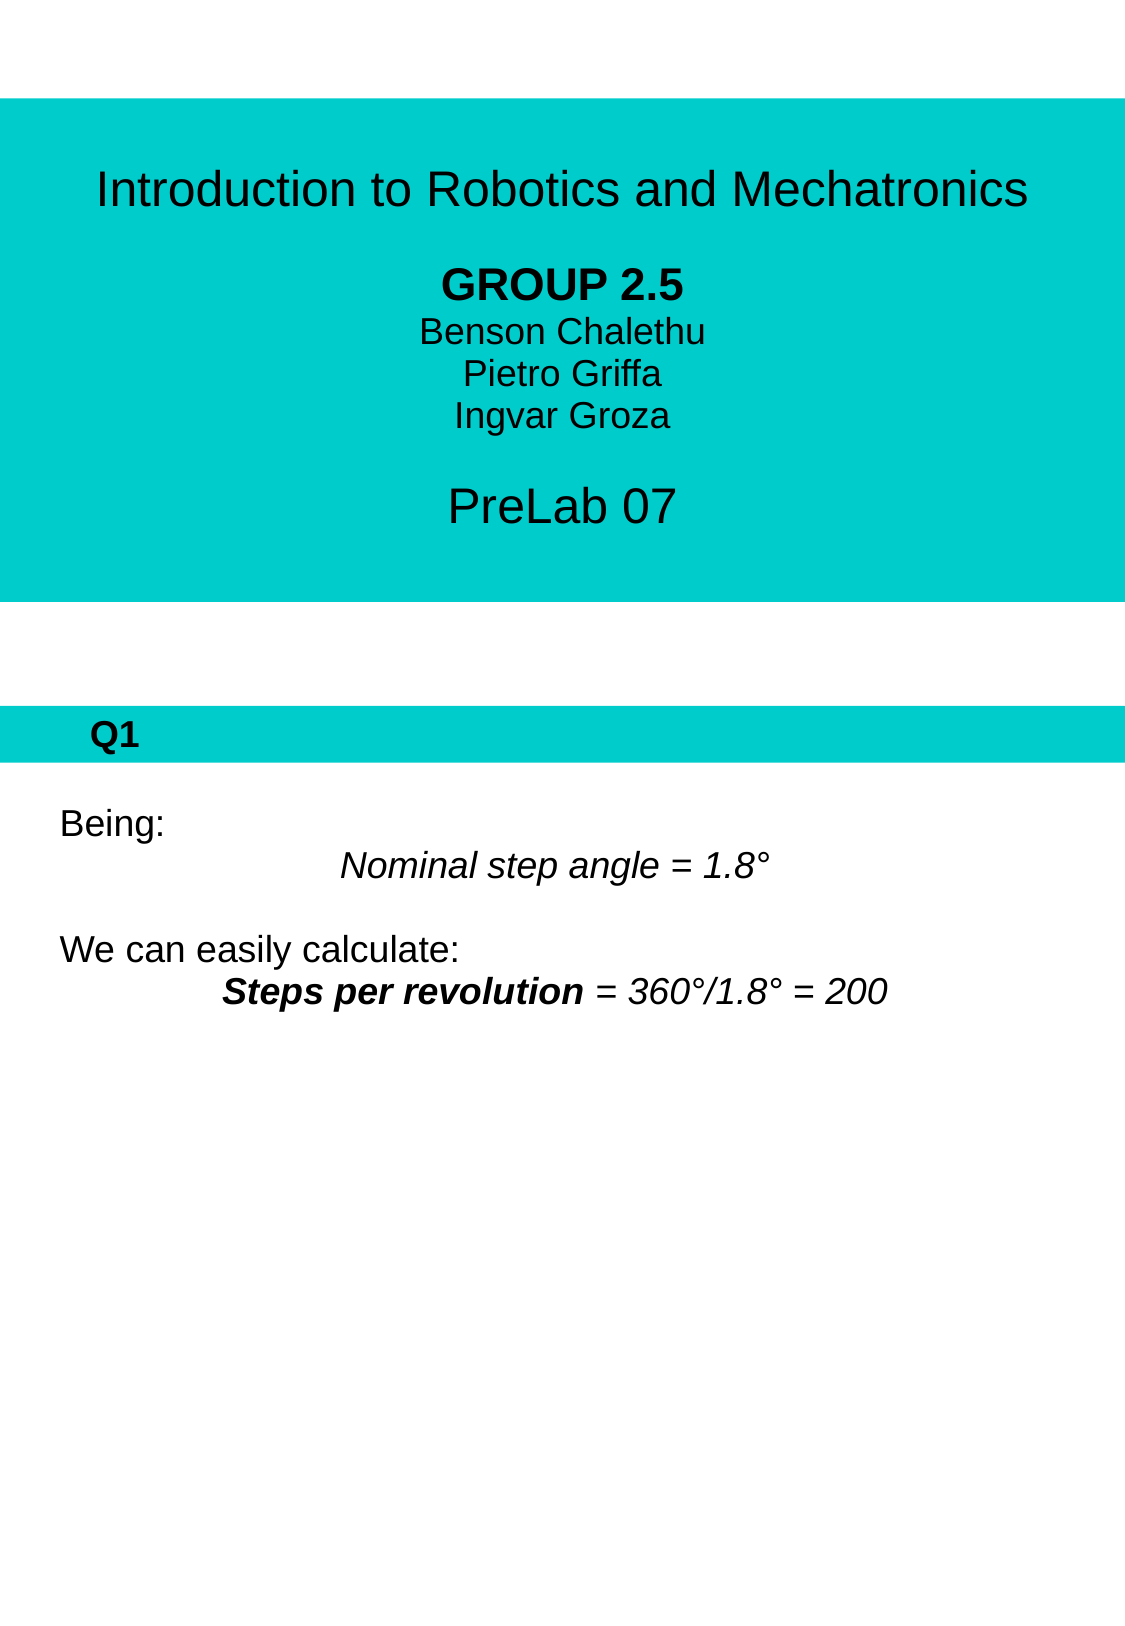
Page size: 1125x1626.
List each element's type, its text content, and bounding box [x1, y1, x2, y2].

text_box Q1 [0, 705, 1125, 763]
text_box Introduction to Robotics and Mechatronics GROUP 2.5 Benson Chalethu Pietro Griffa Ingvar Groza PreLab 07 [0, 98, 1125, 602]
text_box Being: Nominal step angle = 1.8° We can easily calculate: Steps per revolution = 360°/1.8° = 200 [44, 795, 1066, 1021]
